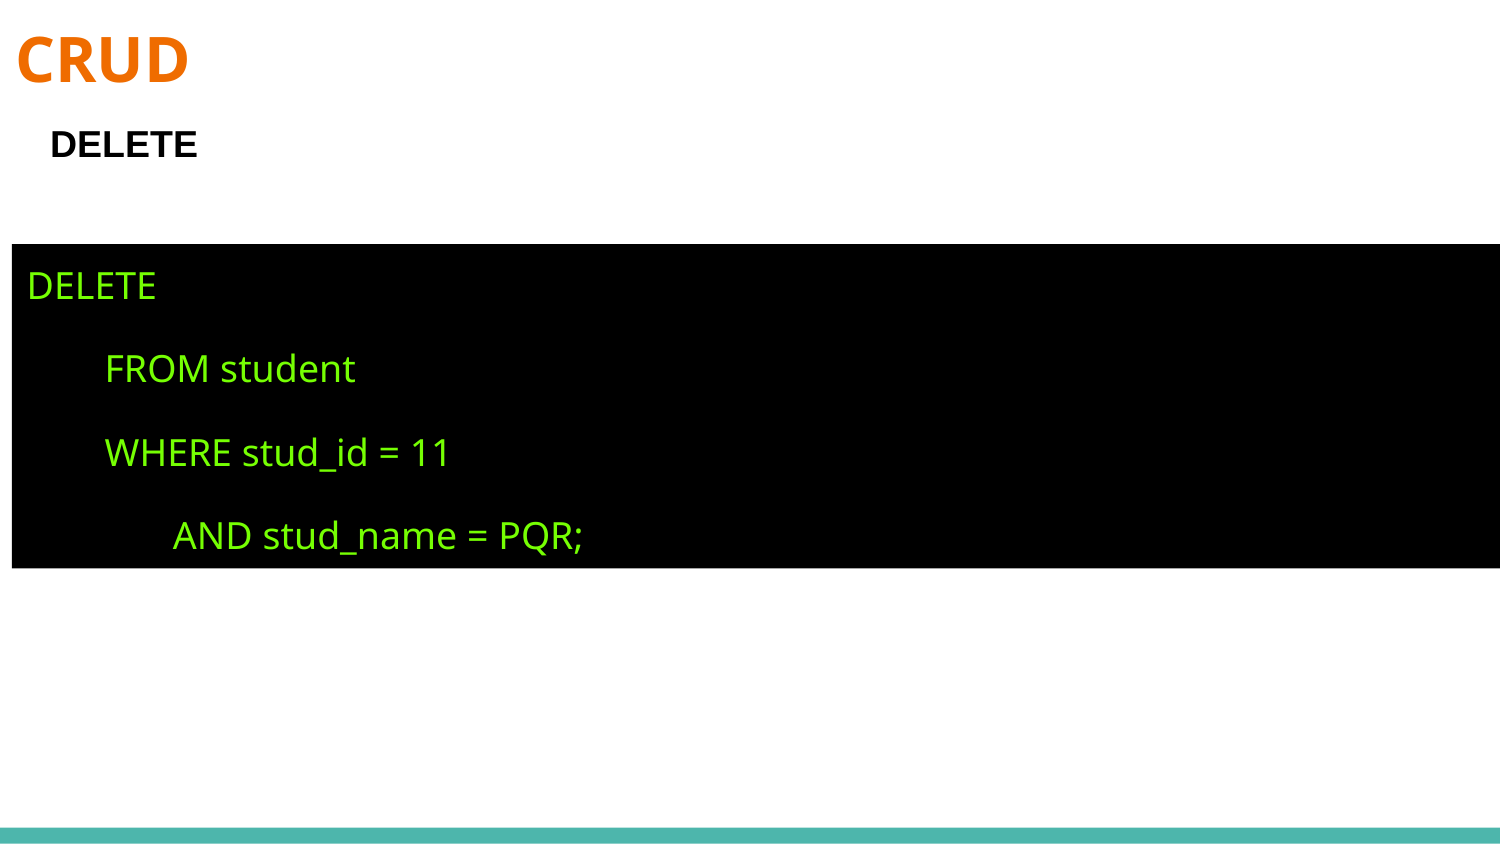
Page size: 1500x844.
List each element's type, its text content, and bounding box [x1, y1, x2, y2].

text_box DELETE [35, 115, 1382, 244]
text_box DELETE FROM student WHERE stud_id = 11 AND stud_name = PQR; [11, 244, 1500, 569]
title CRUD [0, 0, 1398, 116]
